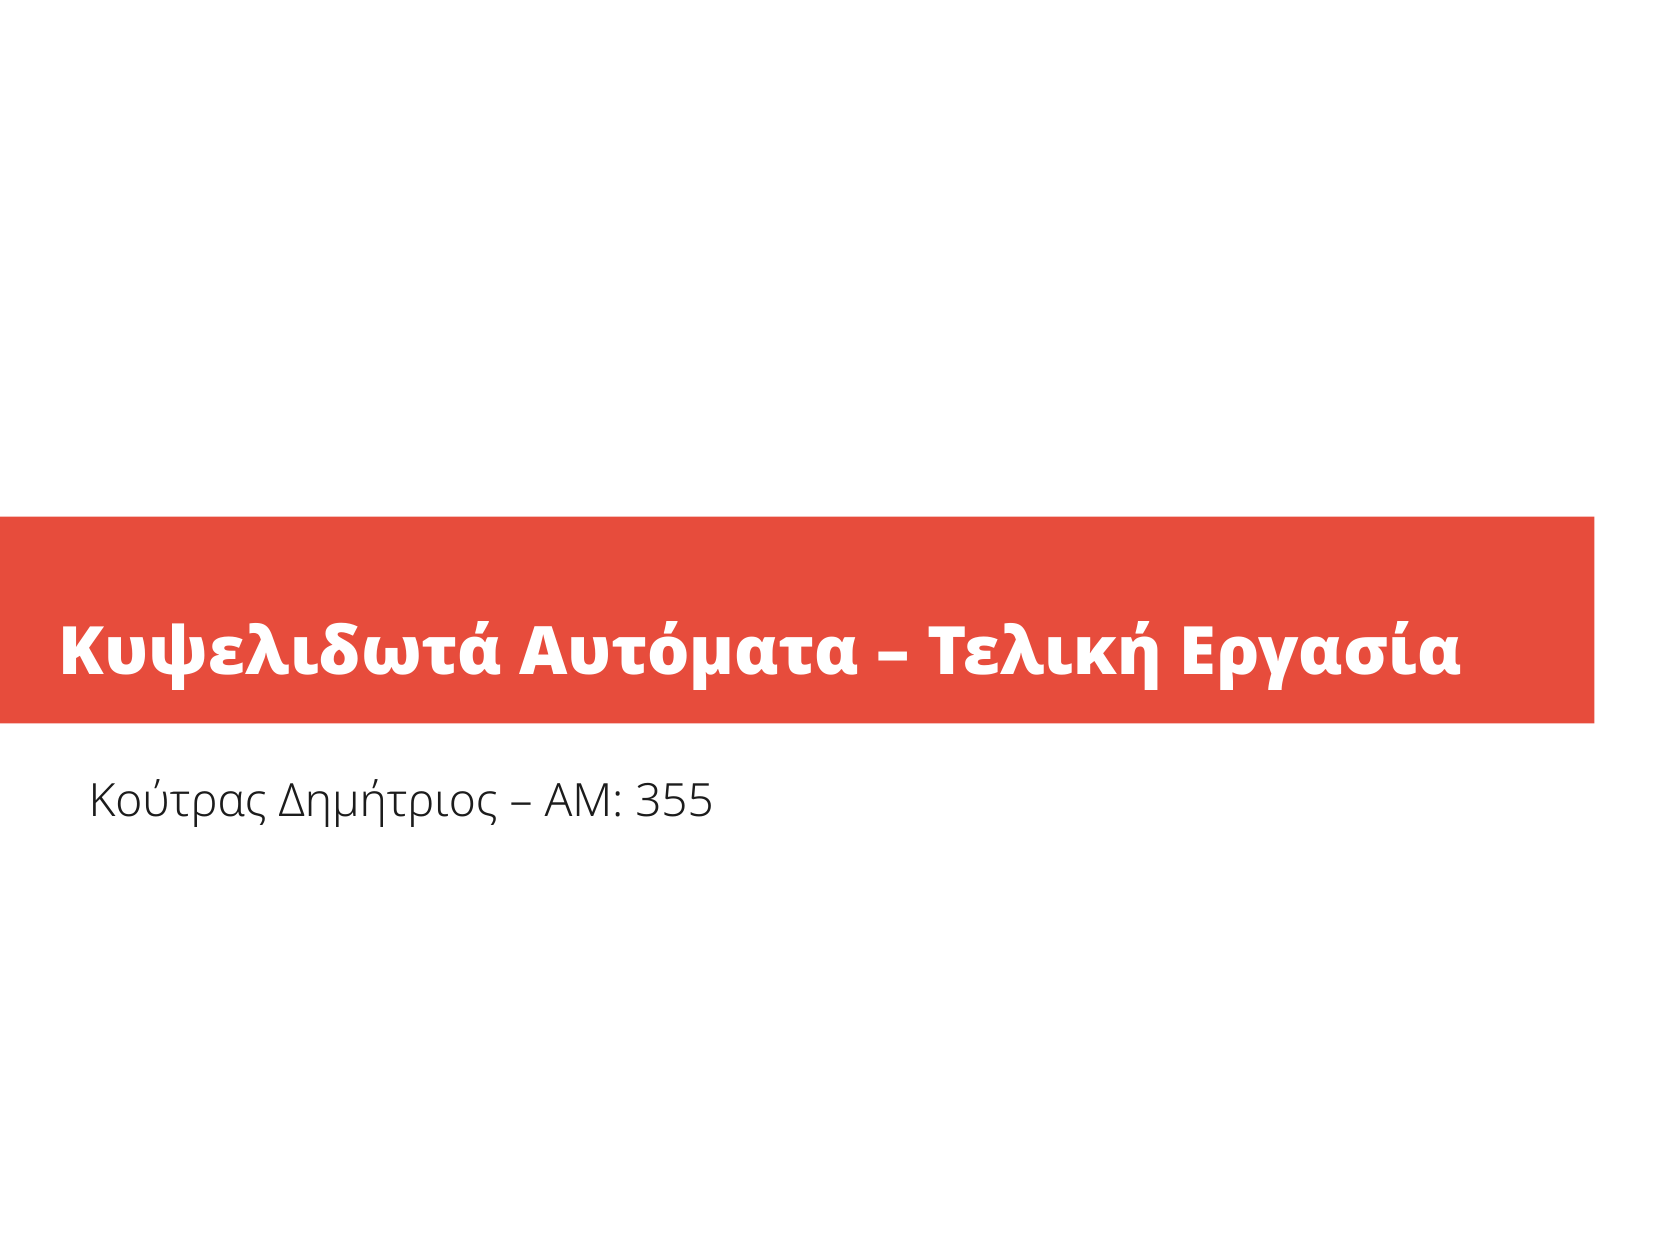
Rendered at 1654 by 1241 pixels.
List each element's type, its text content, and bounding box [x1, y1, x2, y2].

title Κυψελιδωτά Αυτόματα – Τελική Εργασία [59, 546, 1595, 694]
subtitle Κούτρας Δημήτριος – ΑΜ: 355 [88, 767, 1595, 1182]
